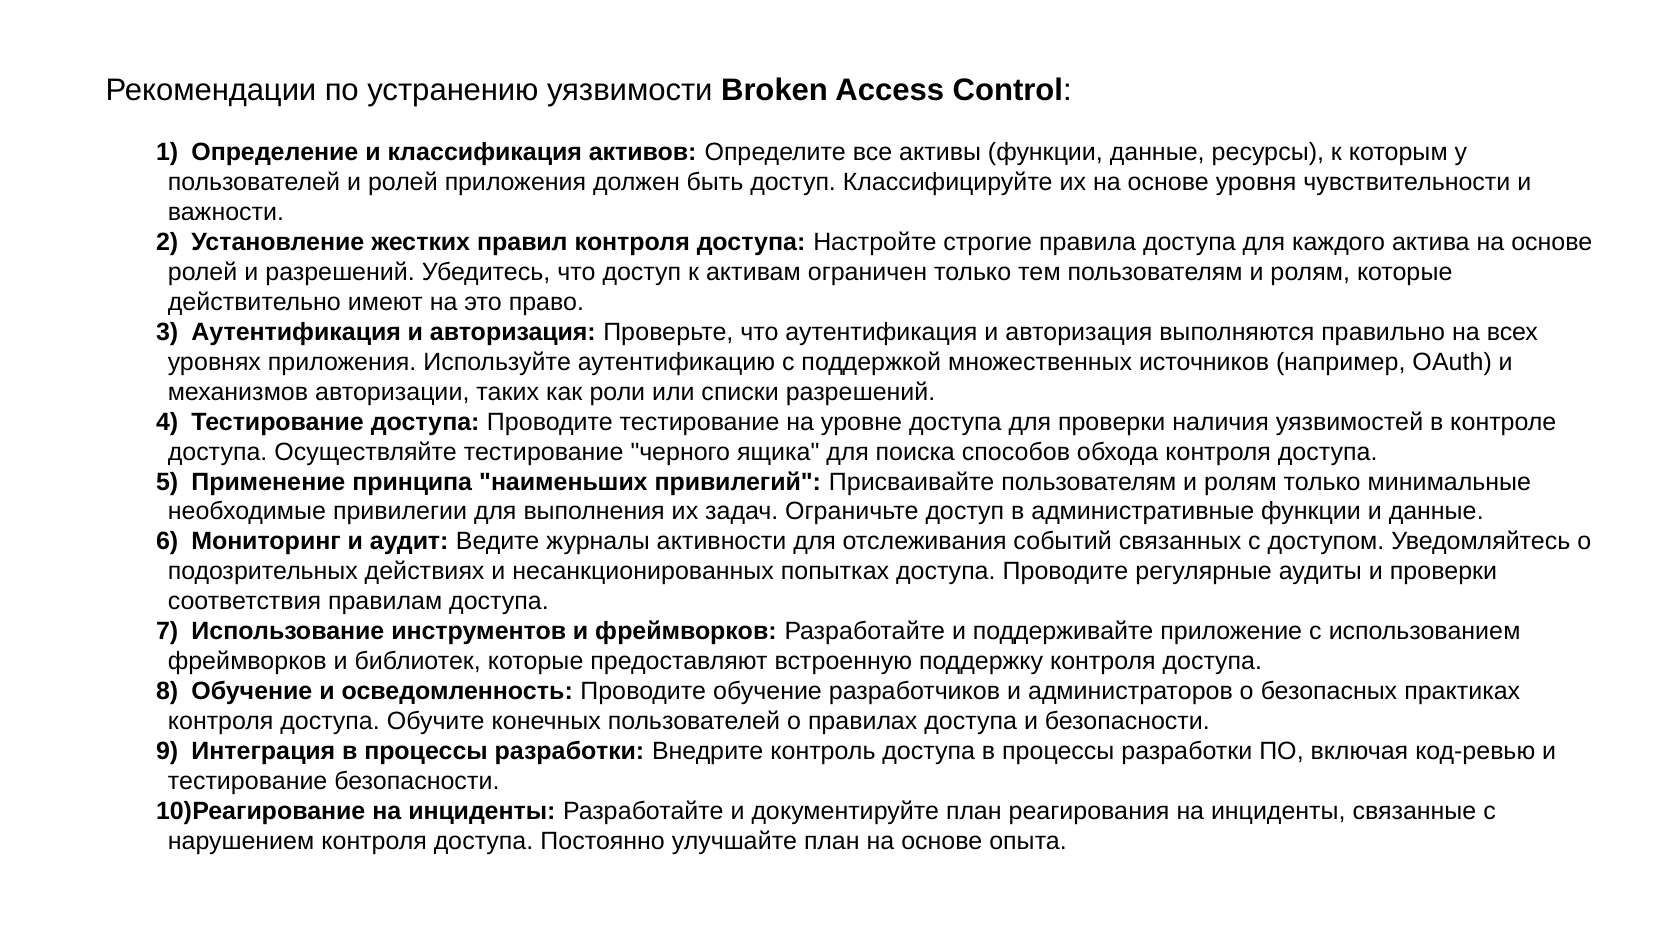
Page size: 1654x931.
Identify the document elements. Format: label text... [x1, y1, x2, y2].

text_box Определение и классификация активов: Определите все активы (функции, данные, ресурсы), к которым у пользователей и ролей приложения должен быть доступ. Классифицируйте их на основе уровня чувствительности и важности. Установление жестких правил контроля доступа: Настройте строгие правила доступа для каждого актива на основе ролей и разрешений. Убедитесь, что доступ к активам ограничен только тем пользователям и ролям, которые действительно имеют на это право. Аутентификация и авторизация: Проверьте, что аутентификация и авторизация выполняются правильно на всех уровнях приложения. Используйте аутентификацию с поддержкой множественных источников (например, OAuth) и механизмов авторизации, таких как роли или списки разрешений. Тестирование доступа: Проводите тестирование на уровне доступа для проверки наличия уязвимостей в контроле доступа. Осуществляйте тестирование "черного ящика" для поиска способов обхода контроля доступа. Применение принципа "наименьших привилегий": Присваивайте пользователям и ролям только минимальные необходимые привилегии для выполнения их задач. Ограничьте доступ в административные функции и данные. Мониторинг и аудит: Ведите журналы активности для отслеживания событий связанных с доступом. Уведомляйтесь о подозрительных действиях и несанкционированных попытках доступа. Проводите регулярные аудиты и проверки соответствия правилам доступа. Использование инструментов и фреймворков: Разработайте и поддерживайте приложение с использованием фреймворков и библиотек, которые предоставляют встроенную поддержку контроля доступа. Обучение и осведомленность: Проводите обучение разработчиков и администраторов о безопасных практиках контроля доступа. Обучите конечных пользователей о правилах доступа и безопасности. Интеграция в процессы разработки: Внедрите контроль доступа в процессы разработки ПО, включая код-ревью и тестирование безопасности. Реагирование на инциденты: Разработайте и документируйте план реагирования на инциденты, связанные с нарушением контроля доступа. Постоянно улучшайте план на основе опыта. [105, 128, 1624, 919]
text_box Рекомендации по устранению уязвимости Broken Access Control: [90, 62, 1624, 129]
